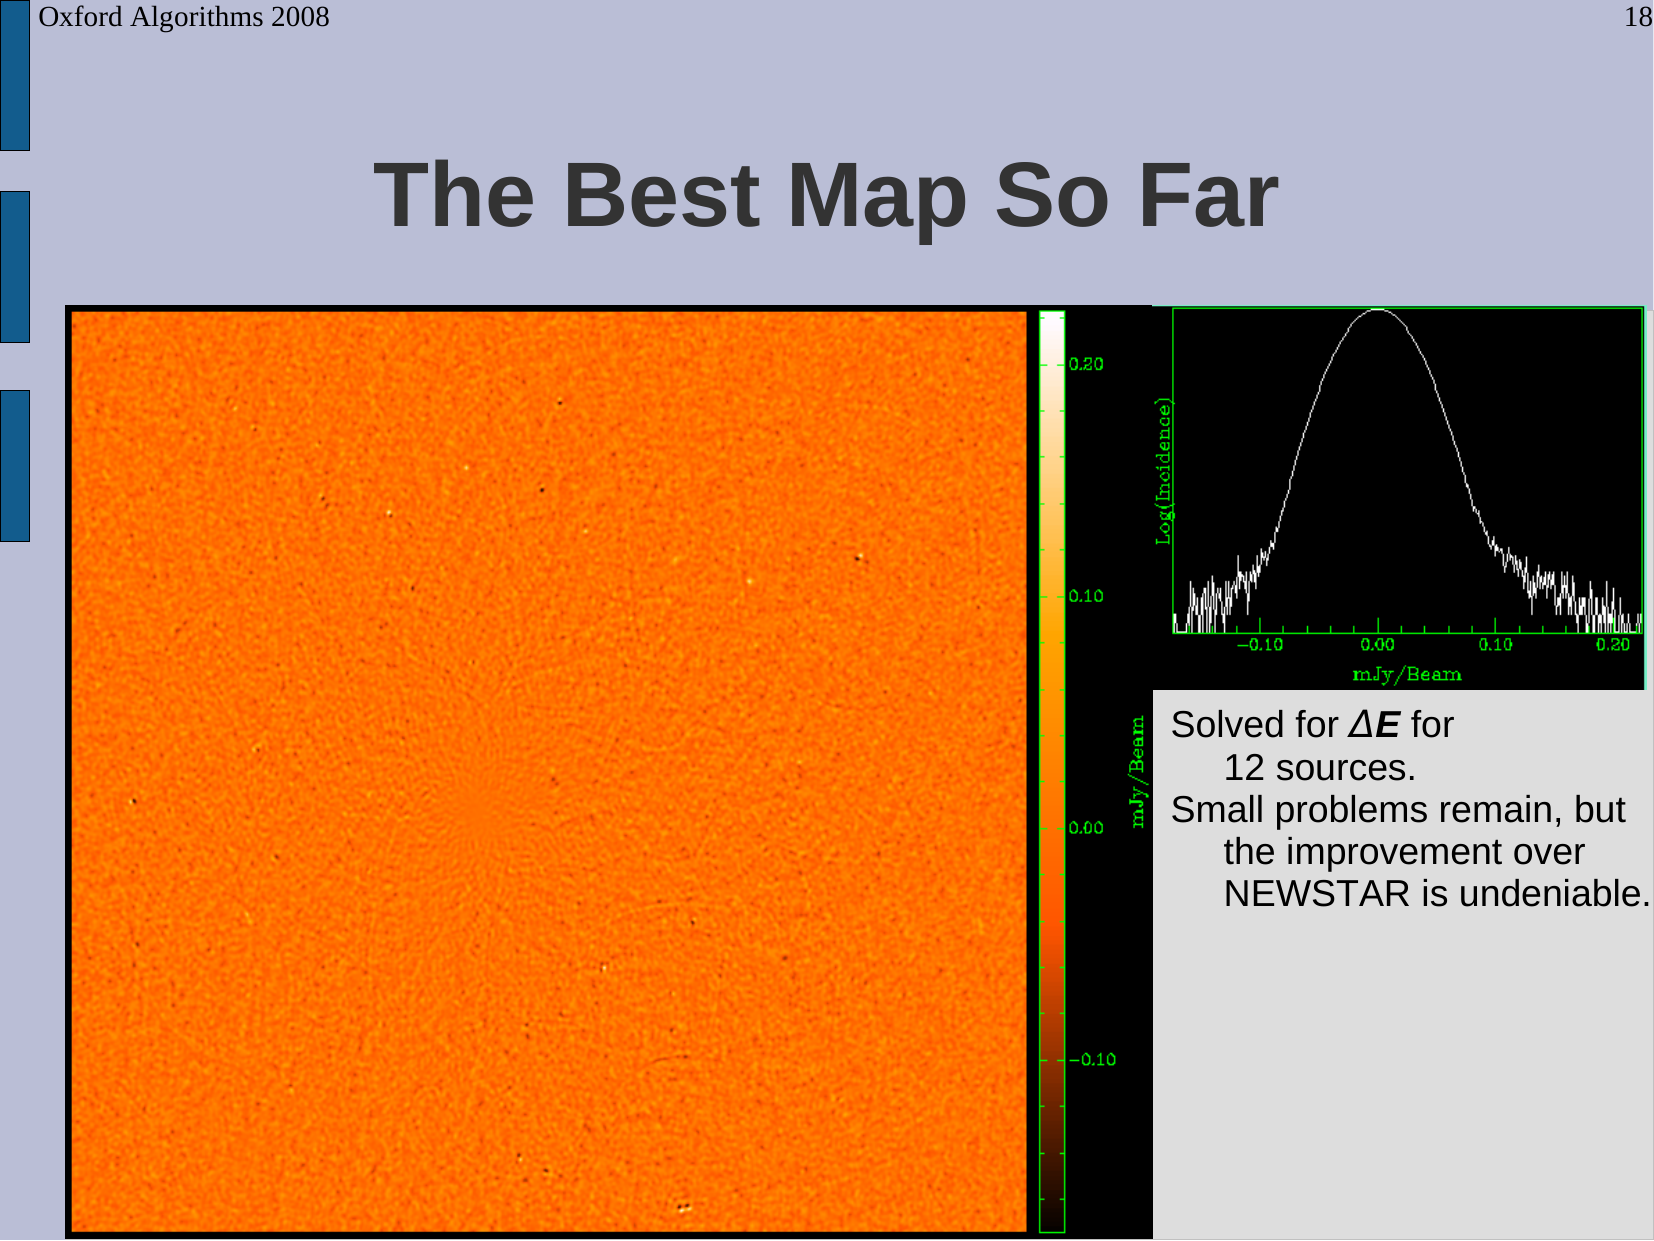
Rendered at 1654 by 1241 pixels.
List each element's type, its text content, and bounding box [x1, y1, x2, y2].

list Solved for ΔE for 12 sources. Small problems remain, but the improvement over NEWSTAR is undeniable. [1152, 703, 1654, 1163]
title The Best Map So Far [121, 91, 1534, 299]
picture [65, 305, 1647, 1239]
